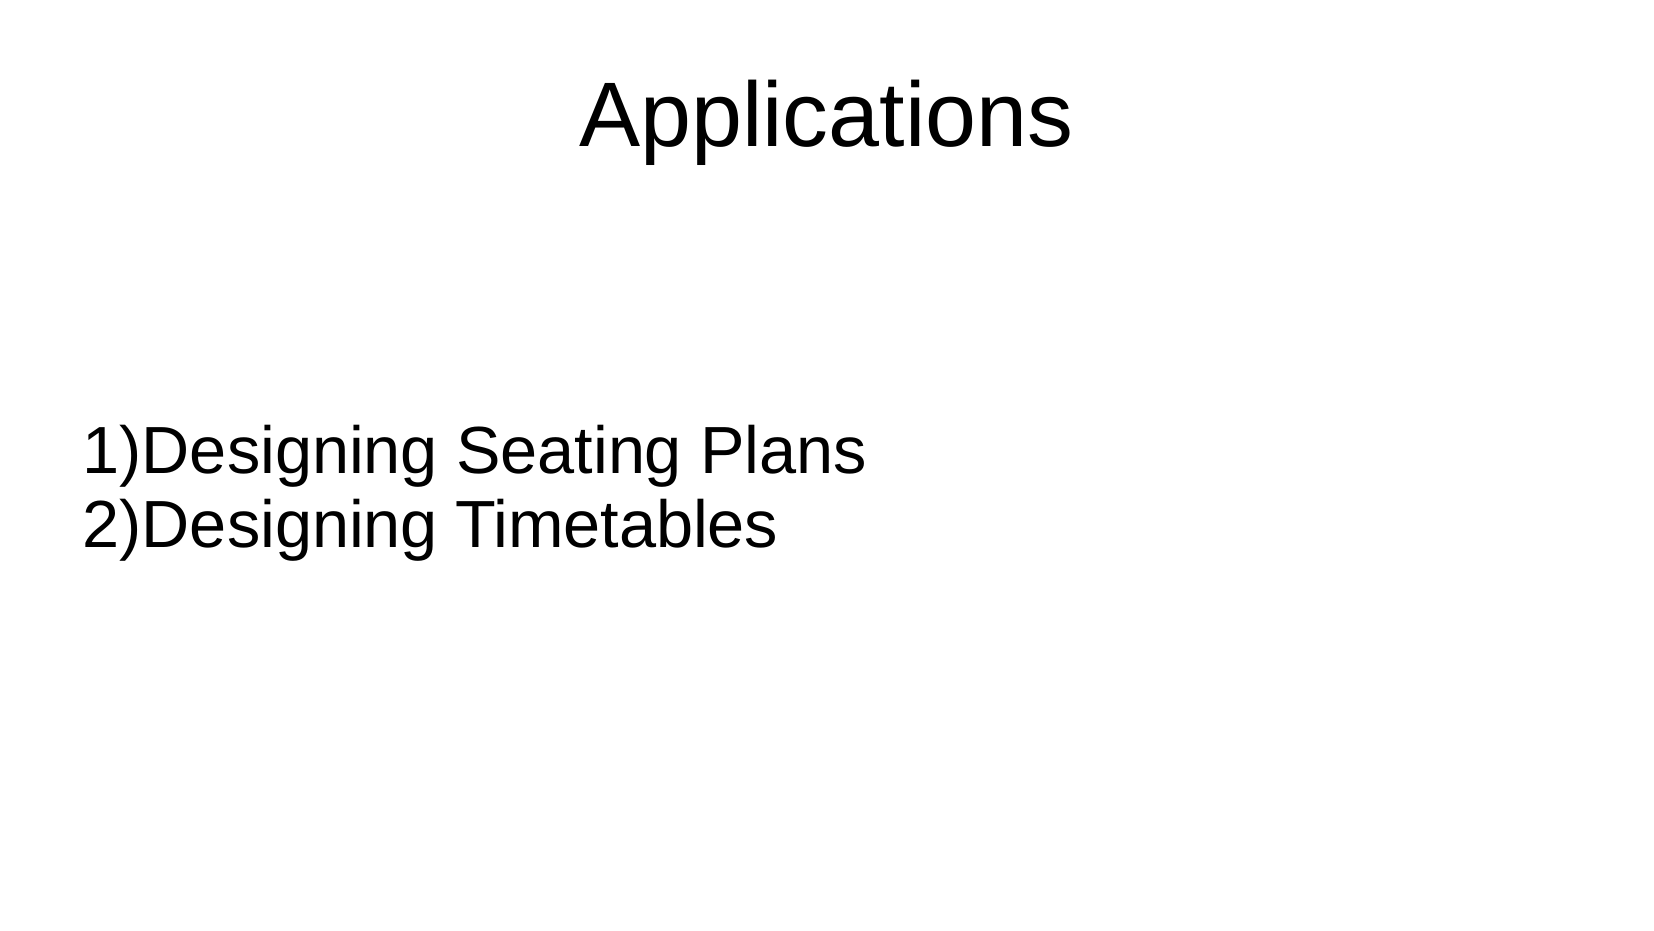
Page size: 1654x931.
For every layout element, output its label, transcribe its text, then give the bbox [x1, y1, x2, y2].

subtitle Designing Seating Plans Designing Timetables [82, 217, 1571, 758]
title Applications [82, 37, 1571, 193]
